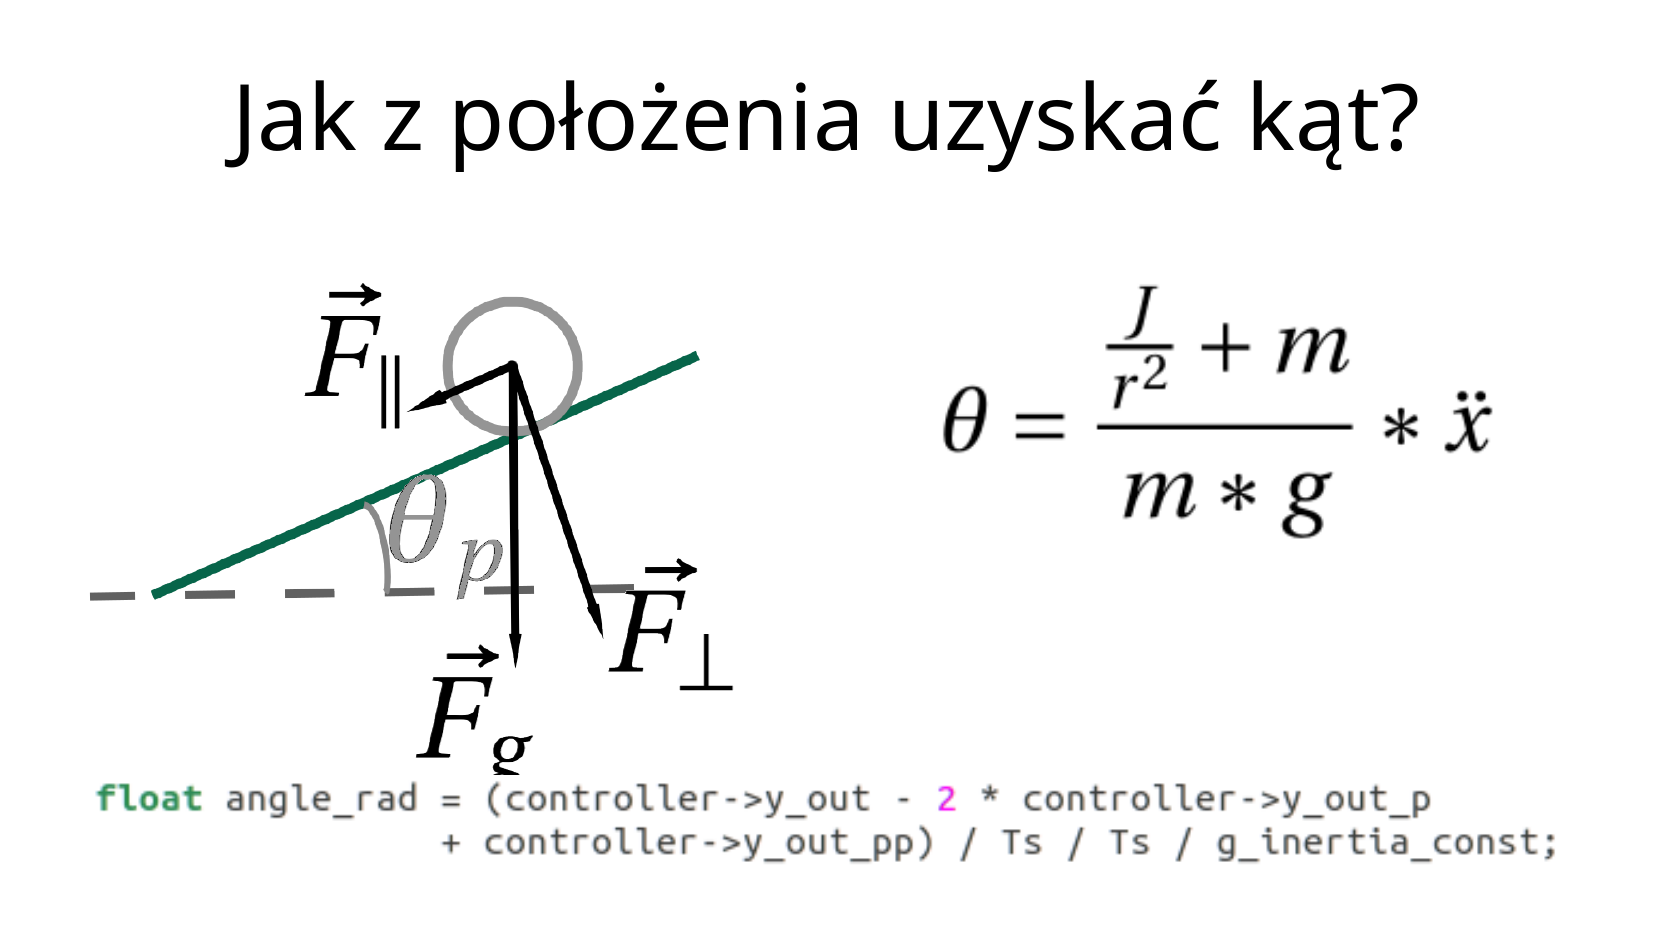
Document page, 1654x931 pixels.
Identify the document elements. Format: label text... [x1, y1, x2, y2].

title Jak z położenia uzyskać kąt? [82, 37, 1571, 193]
picture [912, 236, 1548, 592]
picture [3, 212, 1579, 886]
